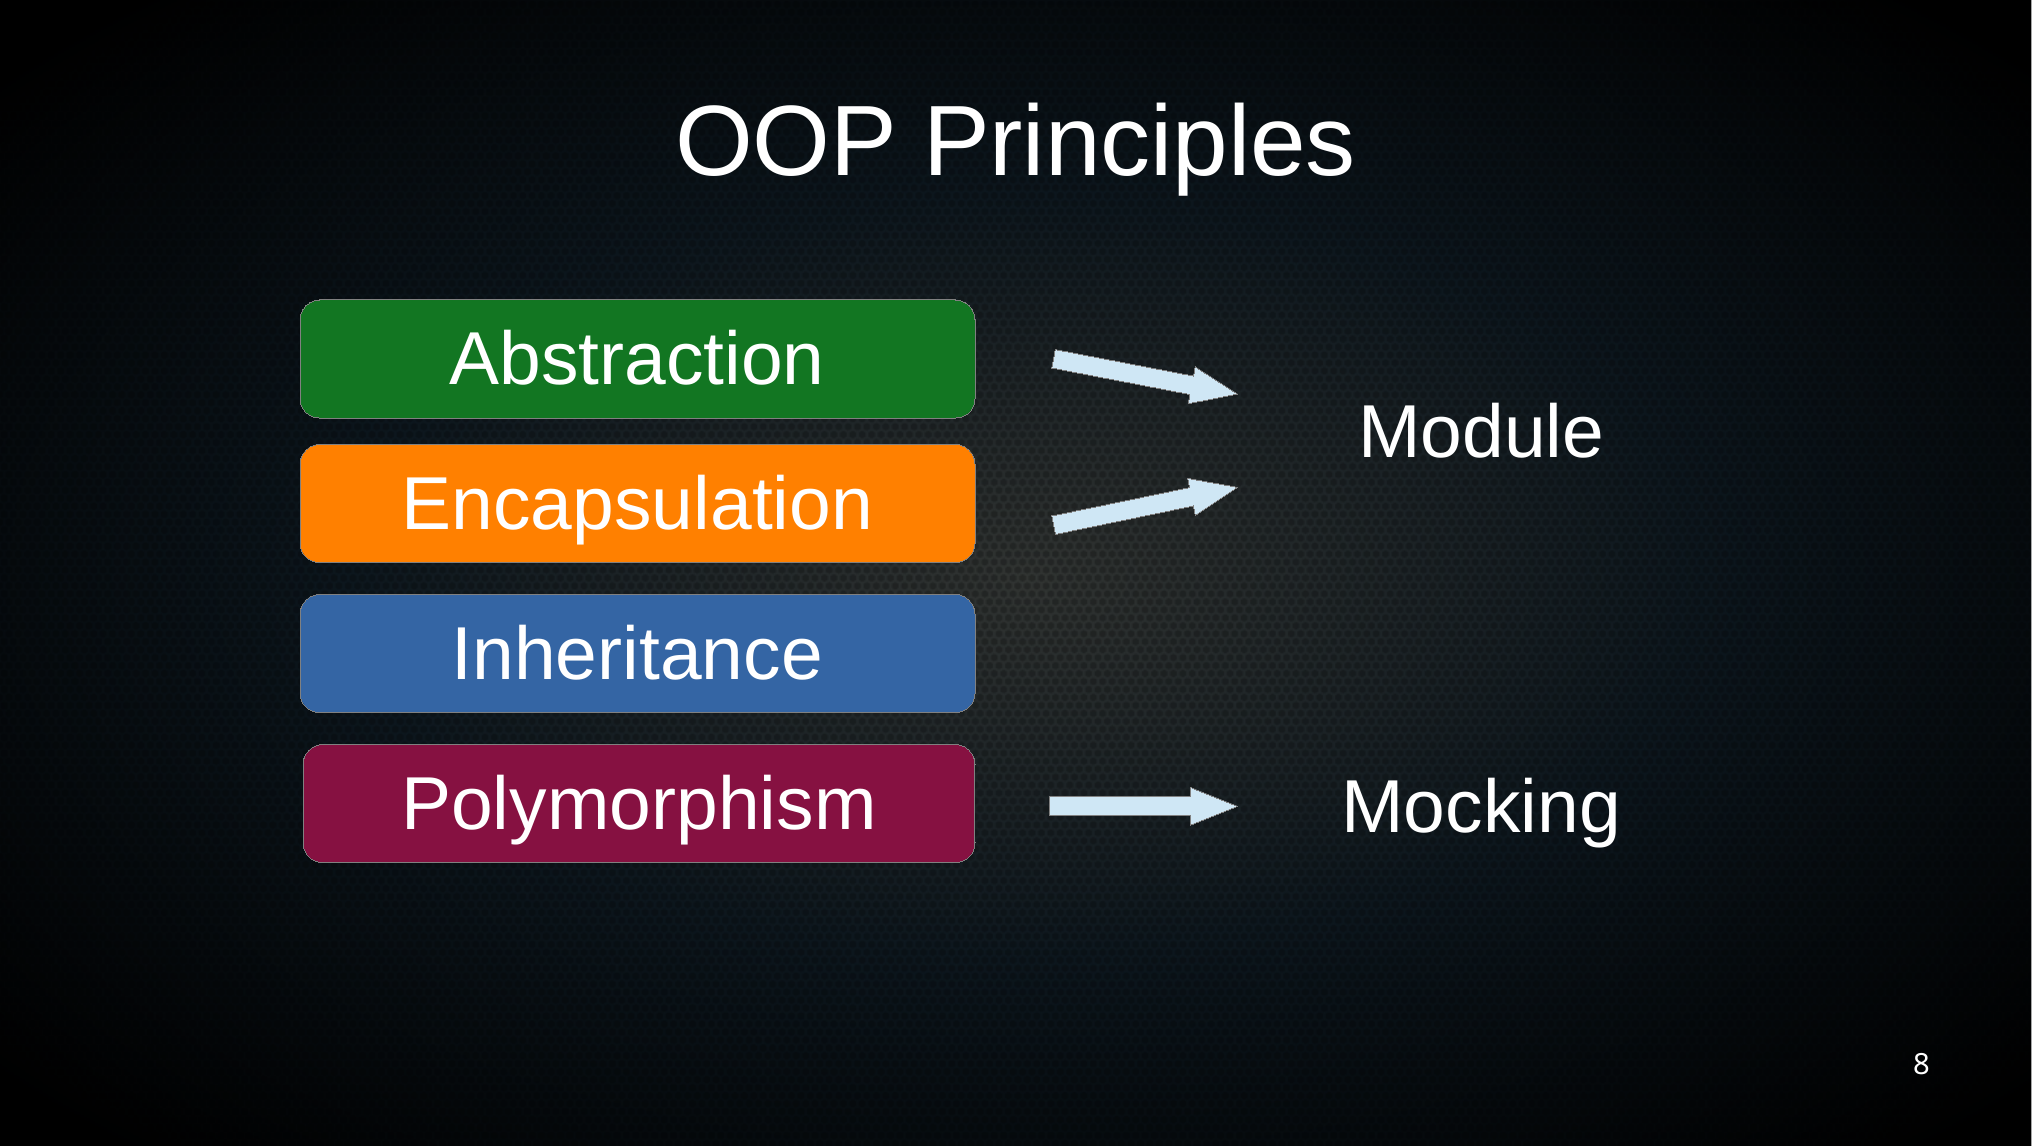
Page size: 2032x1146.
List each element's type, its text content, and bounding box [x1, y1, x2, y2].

text_box Module [1237, 375, 1726, 488]
text_box [1049, 787, 1237, 826]
text_box [1051, 478, 1238, 535]
text_box Polymorphism [303, 744, 976, 863]
text_box Inheritance [300, 594, 976, 713]
title OOP Principles [101, 45, 1930, 237]
text_box Mocking [1237, 750, 1726, 863]
picture [0, 0, 2032, 1146]
text_box Abstraction [300, 299, 976, 419]
text_box Encapsulation [300, 444, 976, 563]
text_box [1051, 349, 1237, 404]
